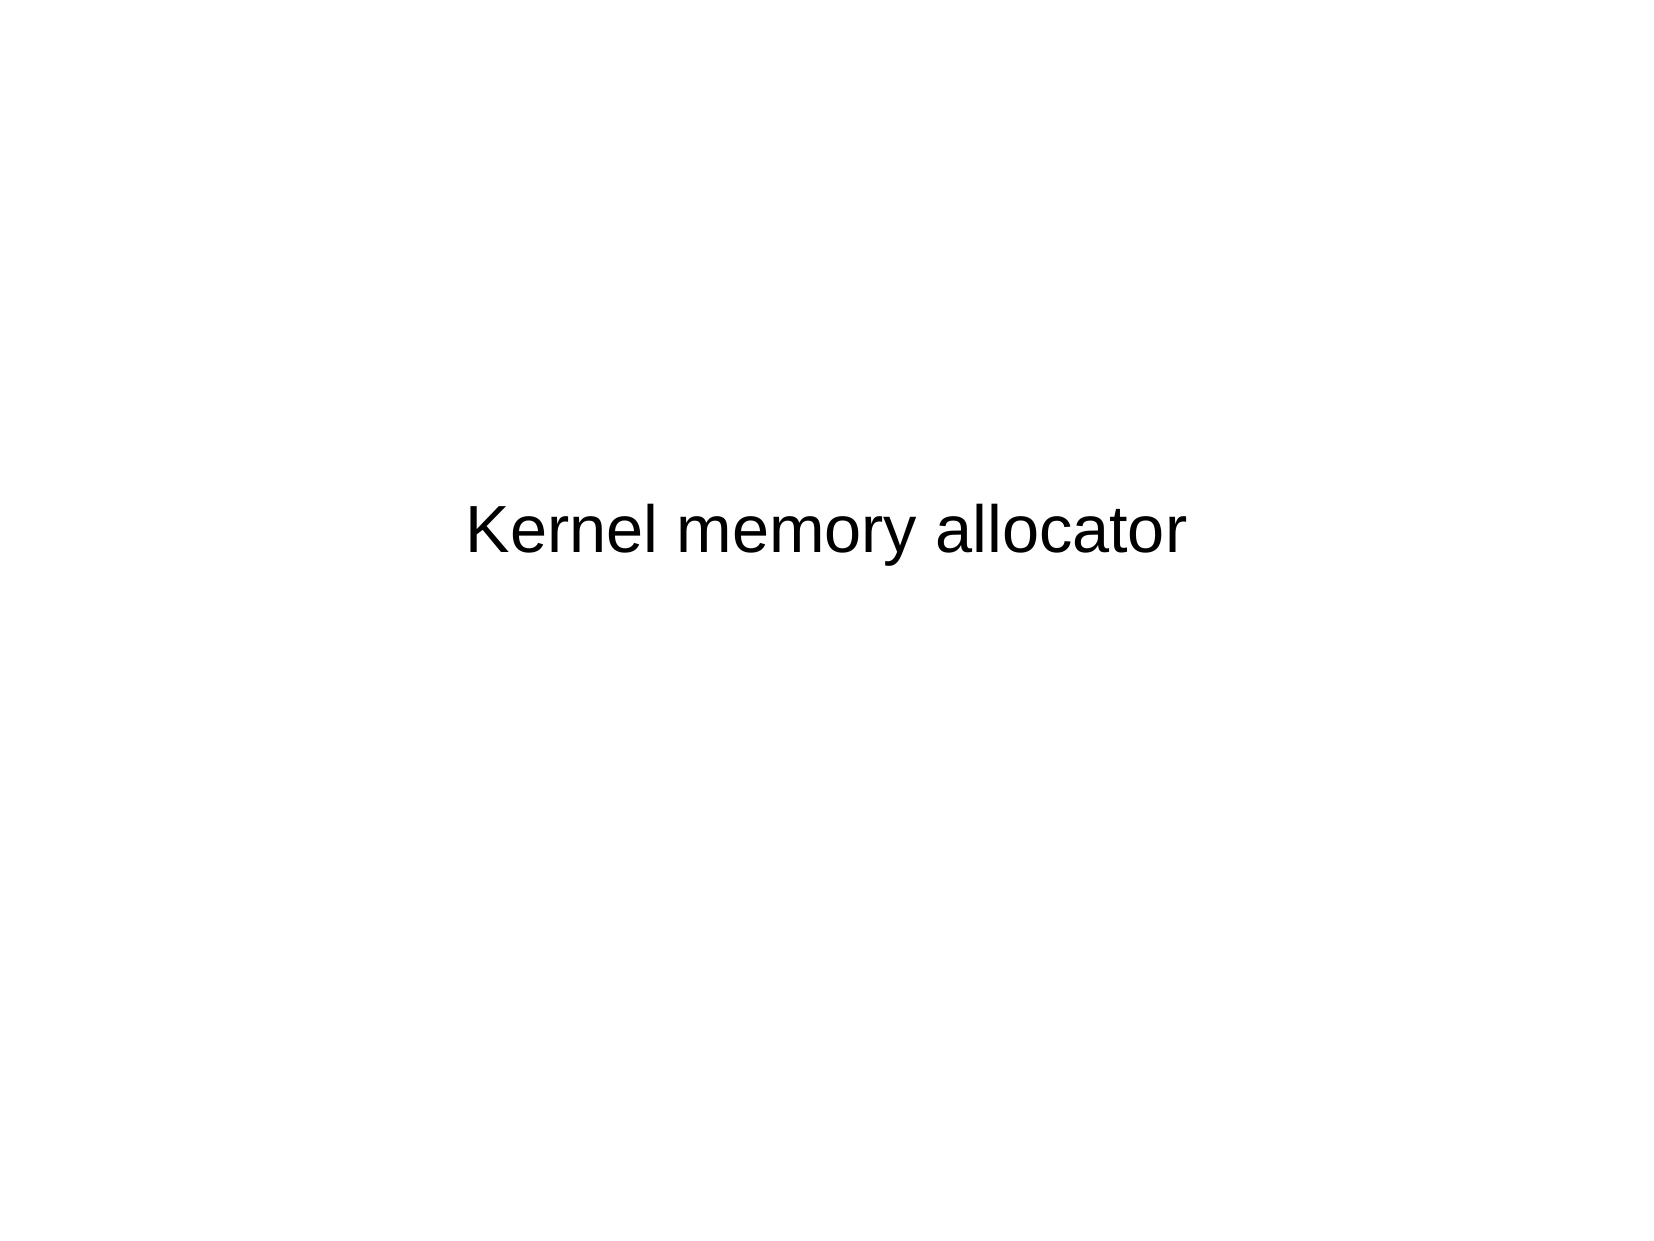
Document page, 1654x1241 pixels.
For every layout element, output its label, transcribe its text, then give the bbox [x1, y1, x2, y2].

subtitle Kernel memory allocator [82, 49, 1571, 1010]
